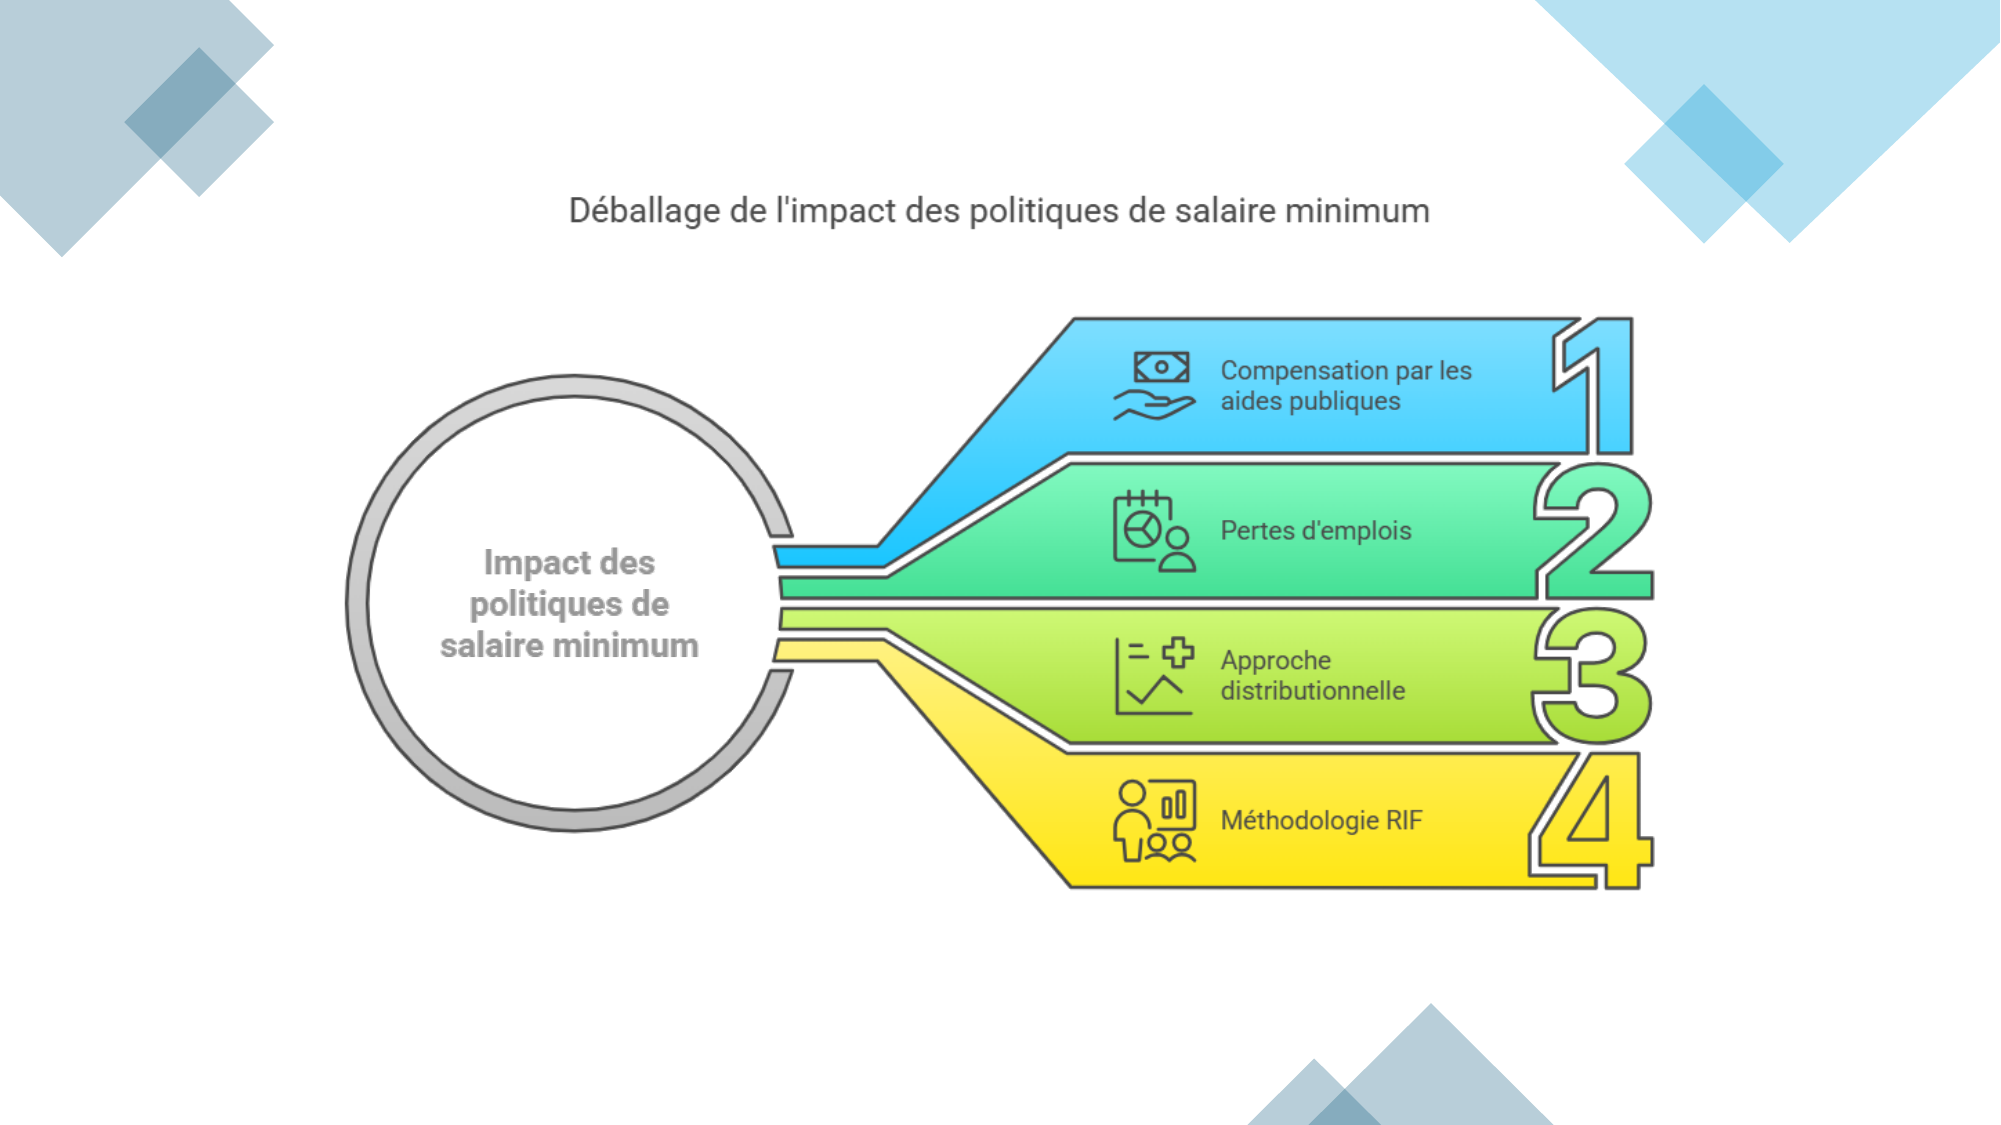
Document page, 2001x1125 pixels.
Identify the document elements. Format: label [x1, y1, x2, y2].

text_box [0, 0, 2000, 1125]
picture [283, 105, 1717, 1020]
